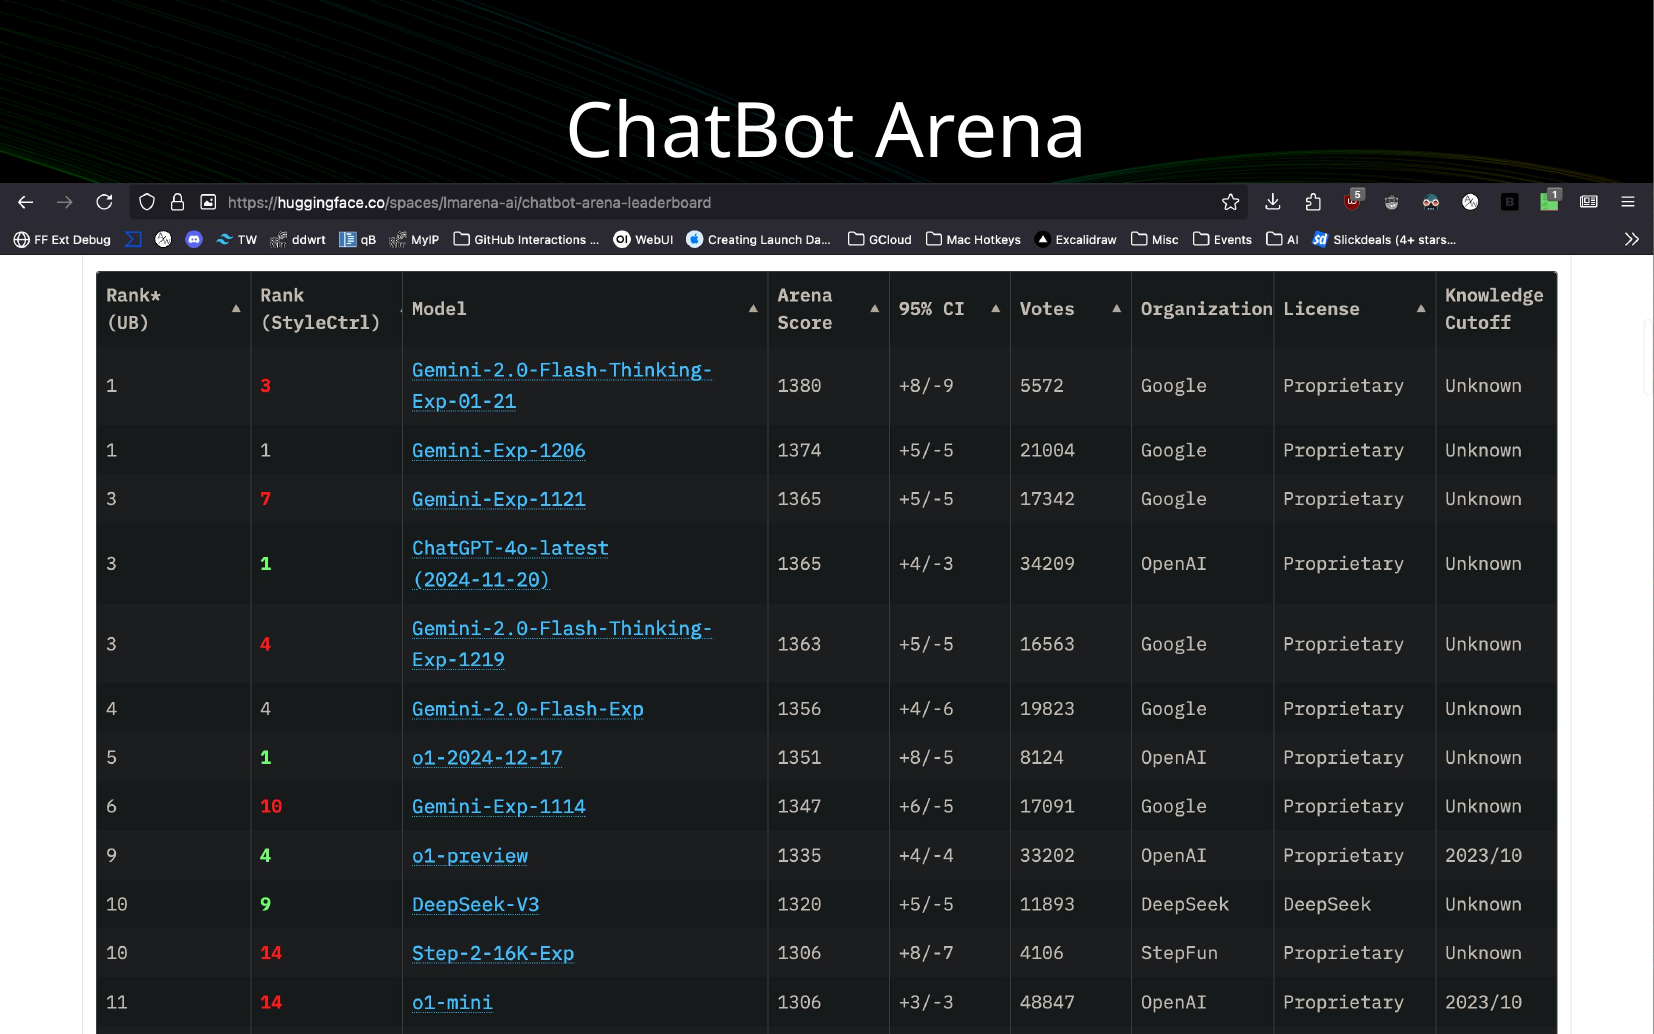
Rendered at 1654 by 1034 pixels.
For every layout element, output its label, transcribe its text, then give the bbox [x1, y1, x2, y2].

picture [0, 0, 1654, 1034]
title ChatBot Arena [82, 41, 1571, 214]
